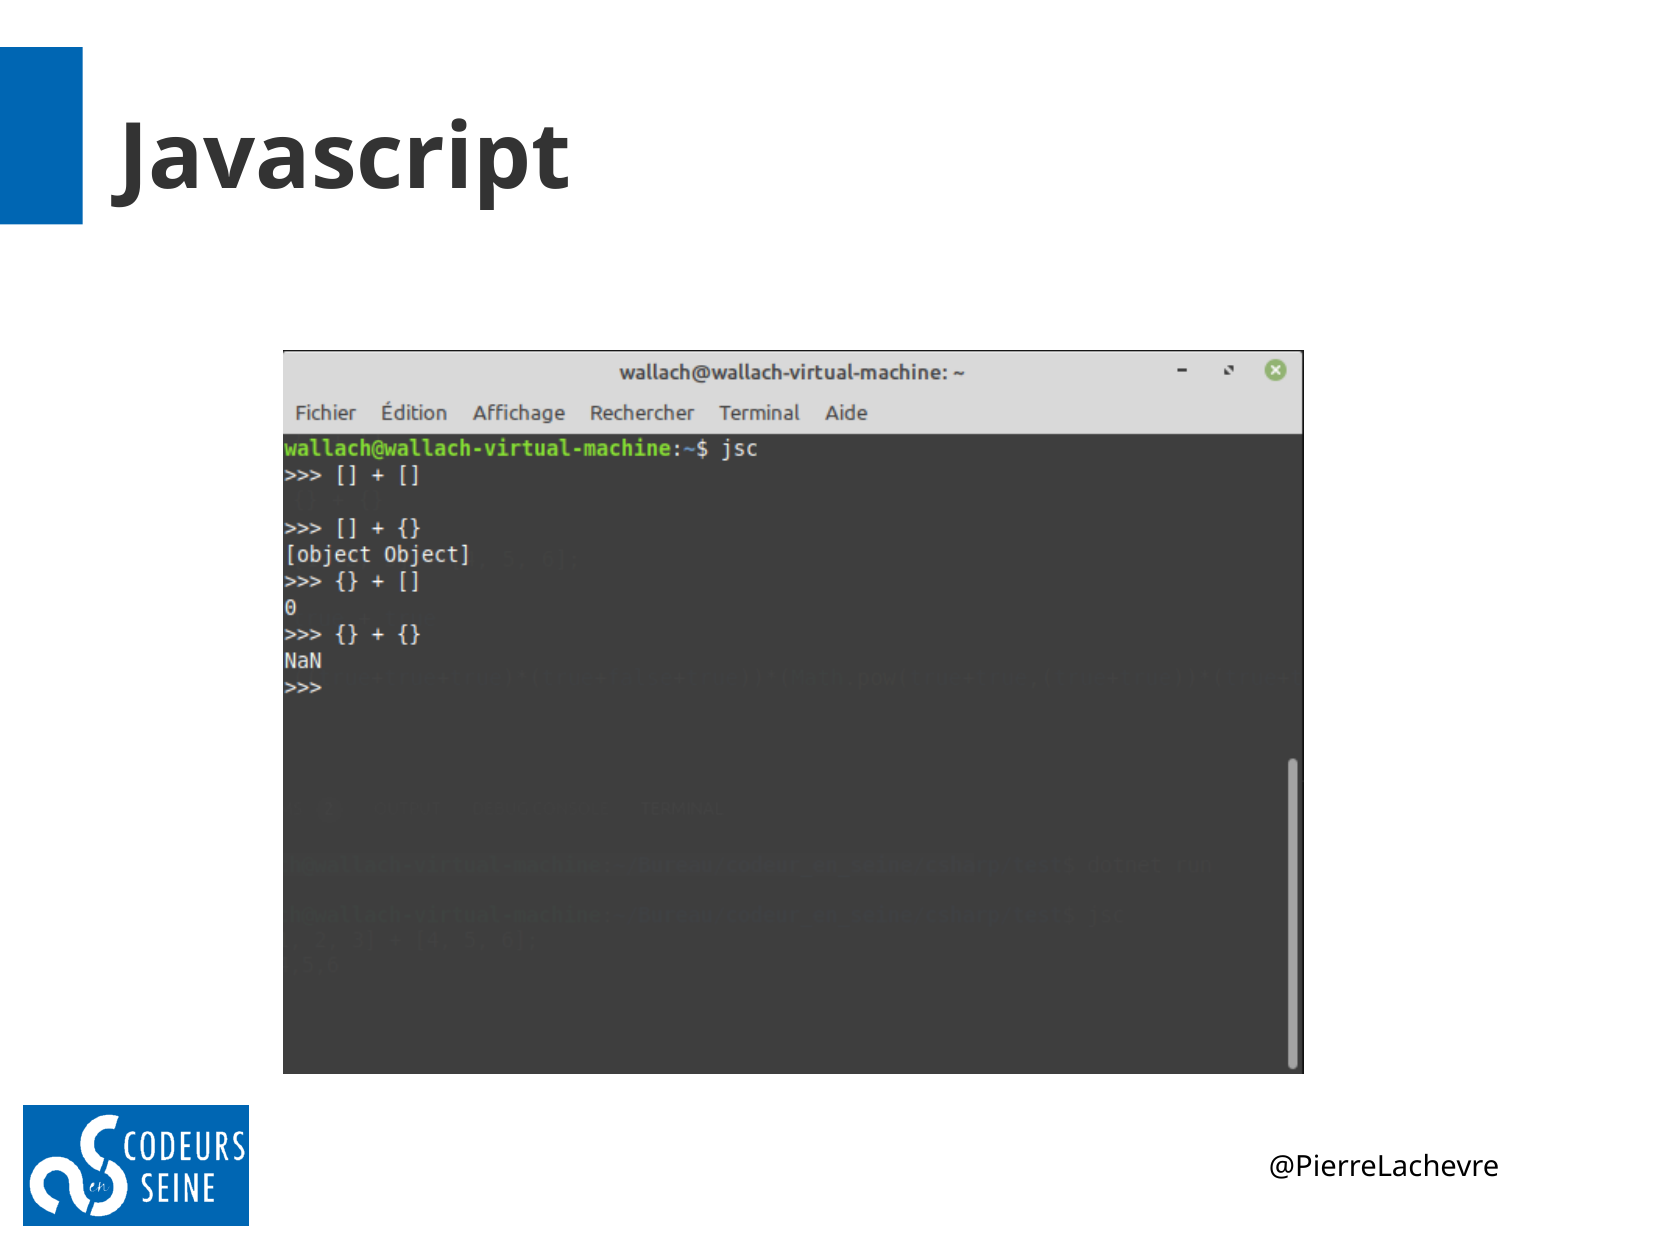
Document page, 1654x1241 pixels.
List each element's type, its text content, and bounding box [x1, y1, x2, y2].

picture [23, 1105, 249, 1226]
title Javascript [118, 49, 1571, 257]
picture [283, 350, 1304, 1074]
